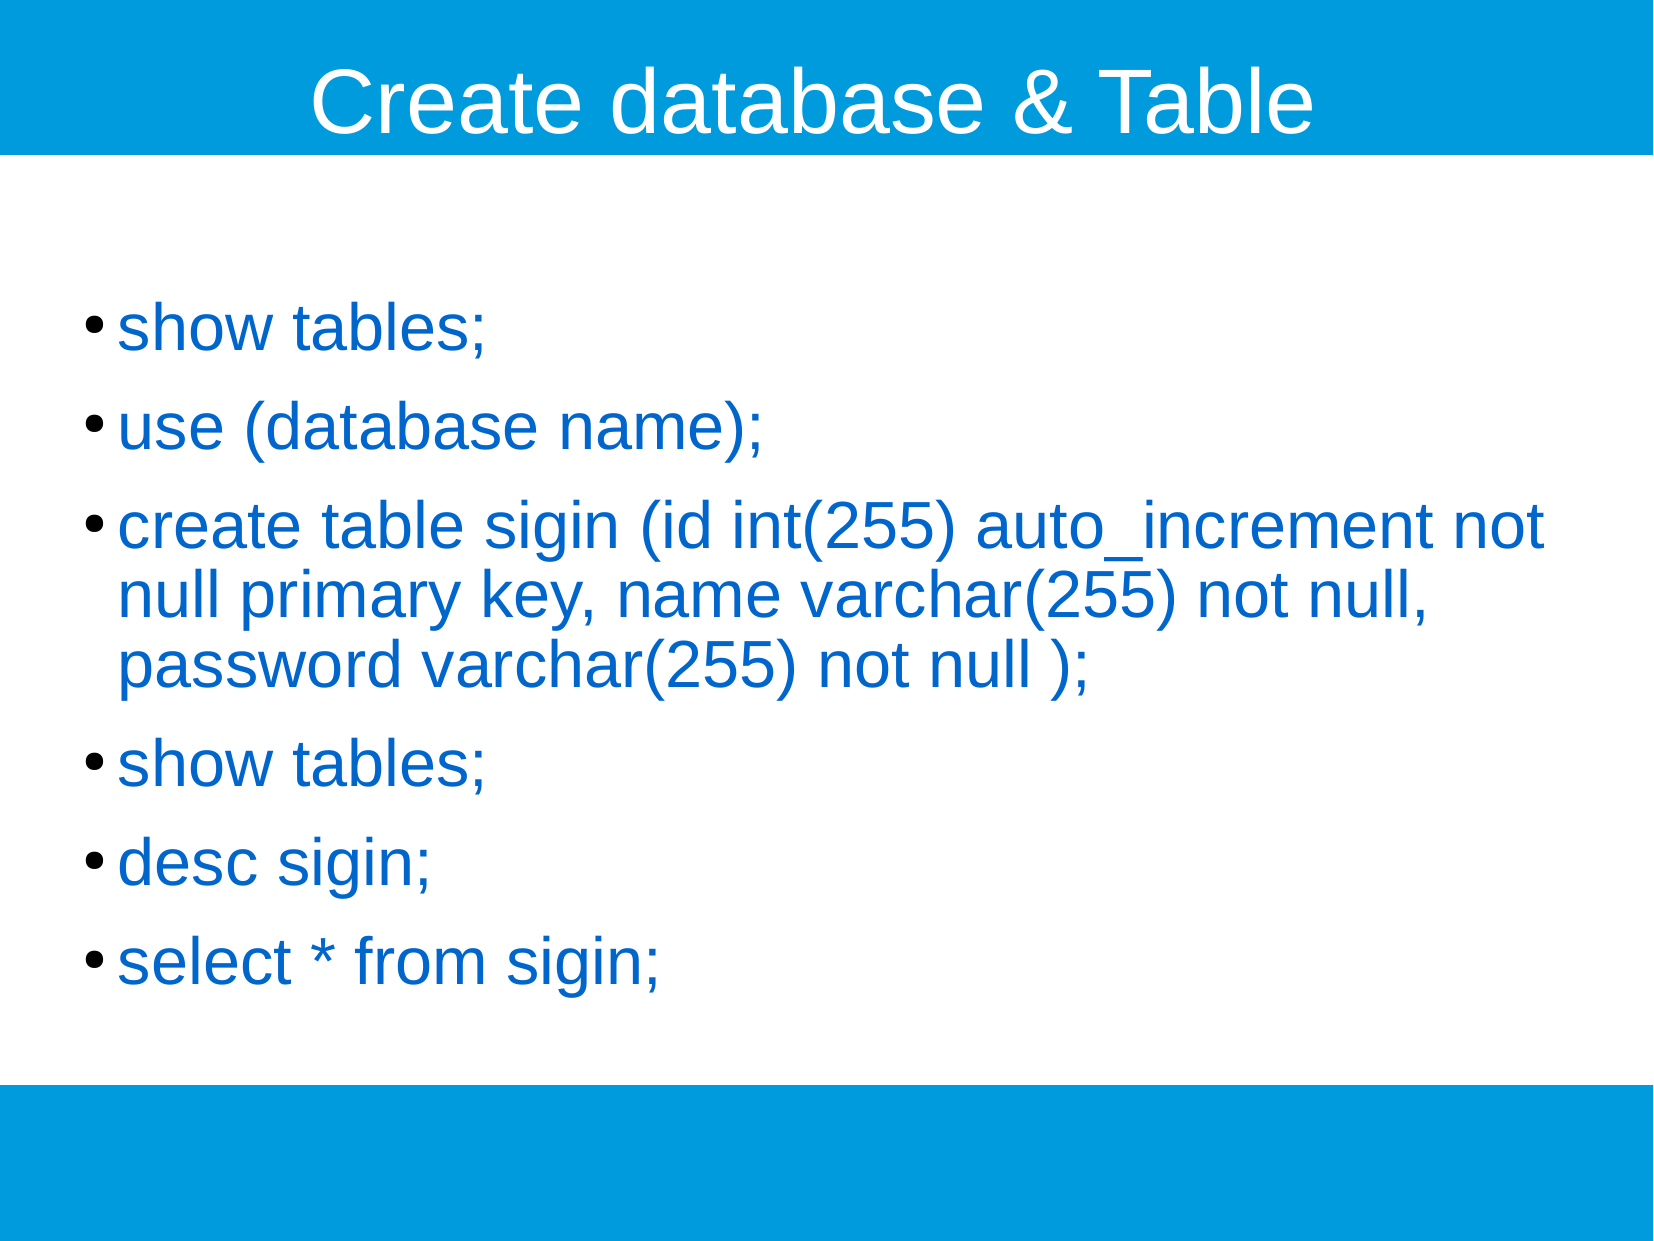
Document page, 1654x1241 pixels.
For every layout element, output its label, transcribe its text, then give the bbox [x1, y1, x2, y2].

list show tables; use (database name); create table sigin (id int(255) auto_increment not null primary key, name varchar(255) not null, password varchar(255) not null ); show tables; desc sigin; select * from sigin; [82, 290, 1571, 1010]
title Create database & Table [82, 49, 1571, 155]
